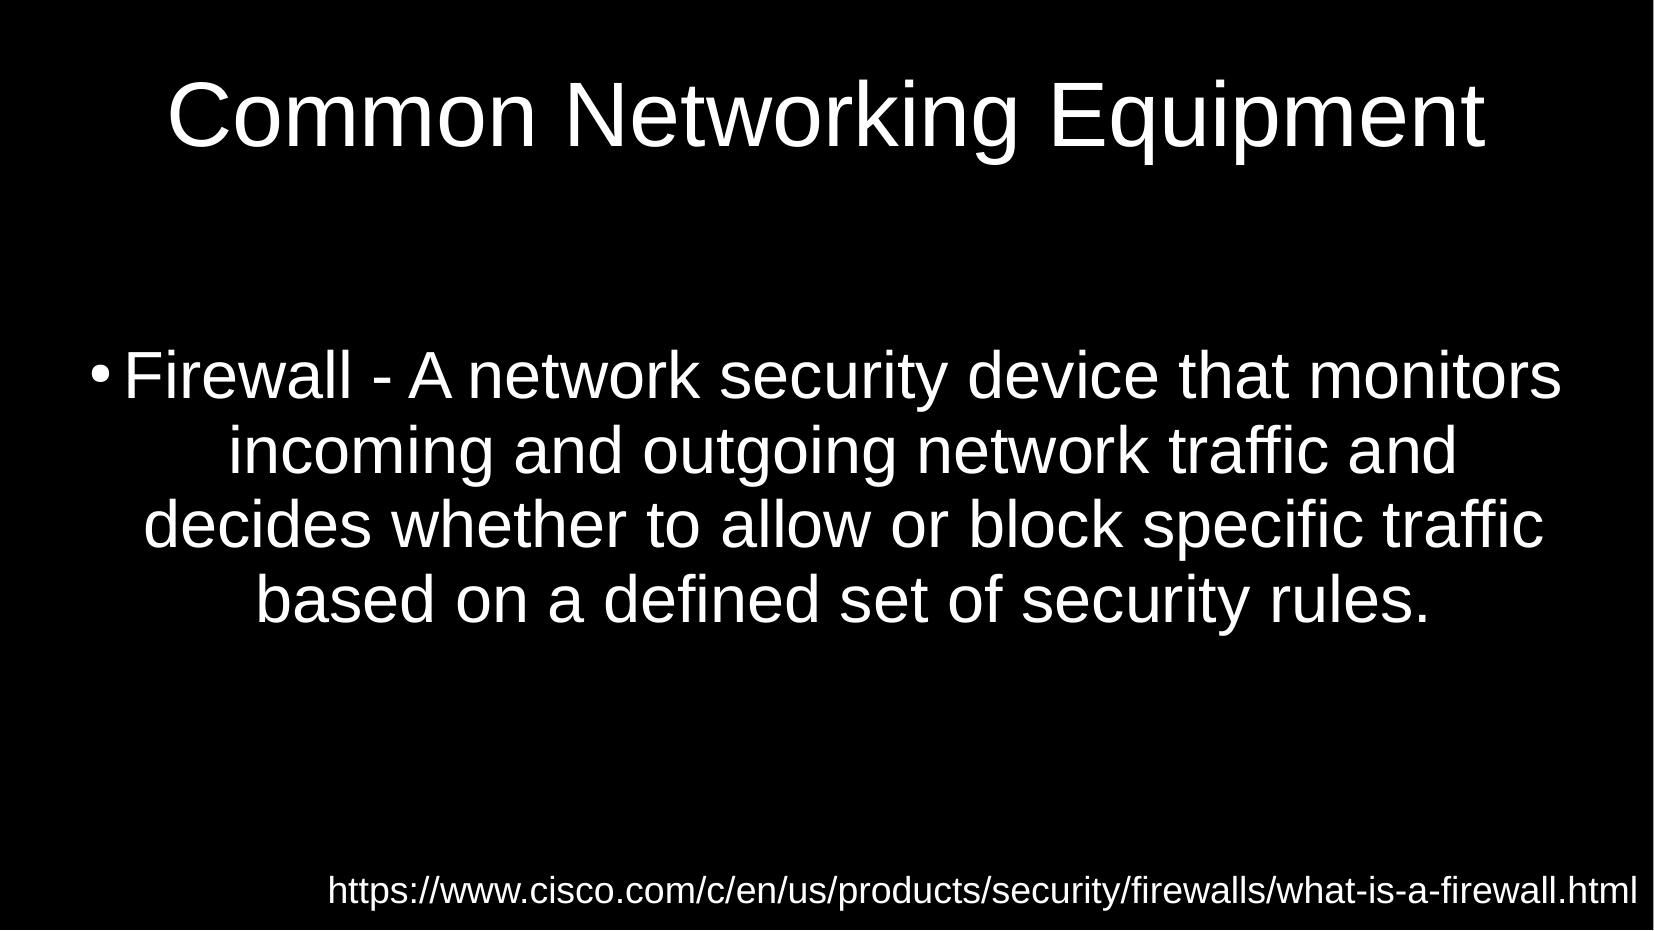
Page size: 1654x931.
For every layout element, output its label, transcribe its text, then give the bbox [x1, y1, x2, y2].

text_box https://www.cisco.com/c/en/us/products/security/firewalls/what-is-a-firewall.html [312, 862, 1654, 920]
title Common Networking Equipment [82, 37, 1571, 193]
subtitle Firewall - A network security device that monitors incoming and outgoing network traffic and decides whether to allow or block specific traffic based on a defined set of security rules. [82, 217, 1571, 758]
